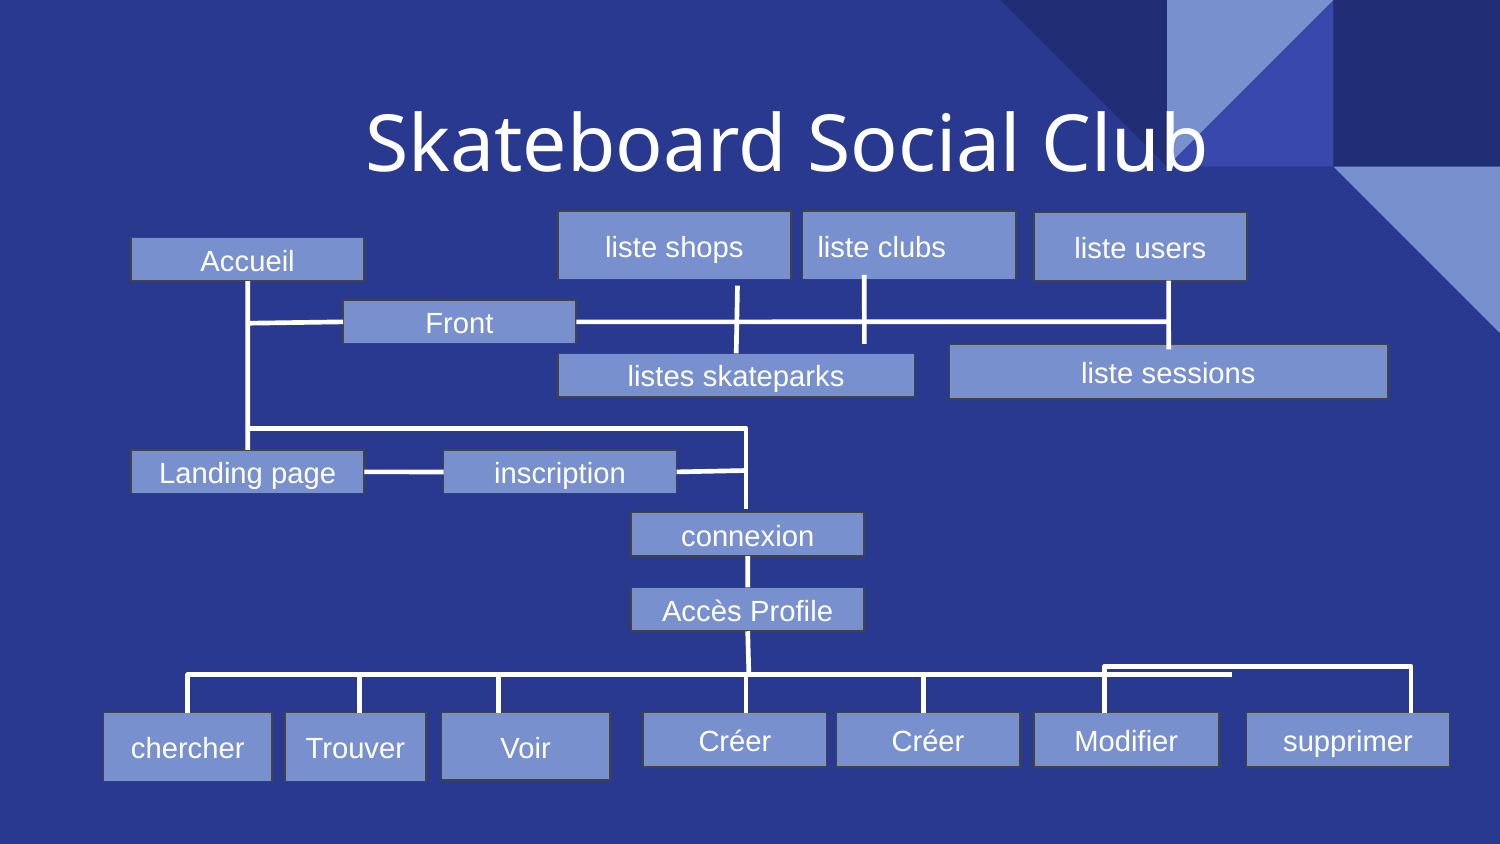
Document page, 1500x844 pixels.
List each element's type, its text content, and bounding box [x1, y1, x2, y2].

text_box Trouver [285, 712, 426, 782]
text_box chercher [103, 712, 272, 782]
text_box supprimer [1246, 712, 1450, 768]
text_box Créer [836, 712, 1020, 768]
title Skateboard Social Club [112, 71, 1462, 210]
text_box liste users [1033, 212, 1248, 282]
text_box liste shops [558, 210, 792, 280]
text_box Landing page [131, 450, 365, 494]
text_box listes skateparks [558, 353, 915, 397]
text_box Front [342, 300, 577, 344]
text_box Accueil [131, 237, 365, 282]
text_box liste clubs [802, 210, 1016, 280]
text_box Modifier [1033, 712, 1219, 768]
text_box Créer [643, 712, 827, 768]
text_box inscription [443, 450, 677, 494]
text_box Voir [441, 712, 610, 781]
text_box Accès Profile [631, 587, 865, 632]
text_box liste sessions [949, 344, 1388, 400]
text_box connexion [631, 512, 865, 557]
